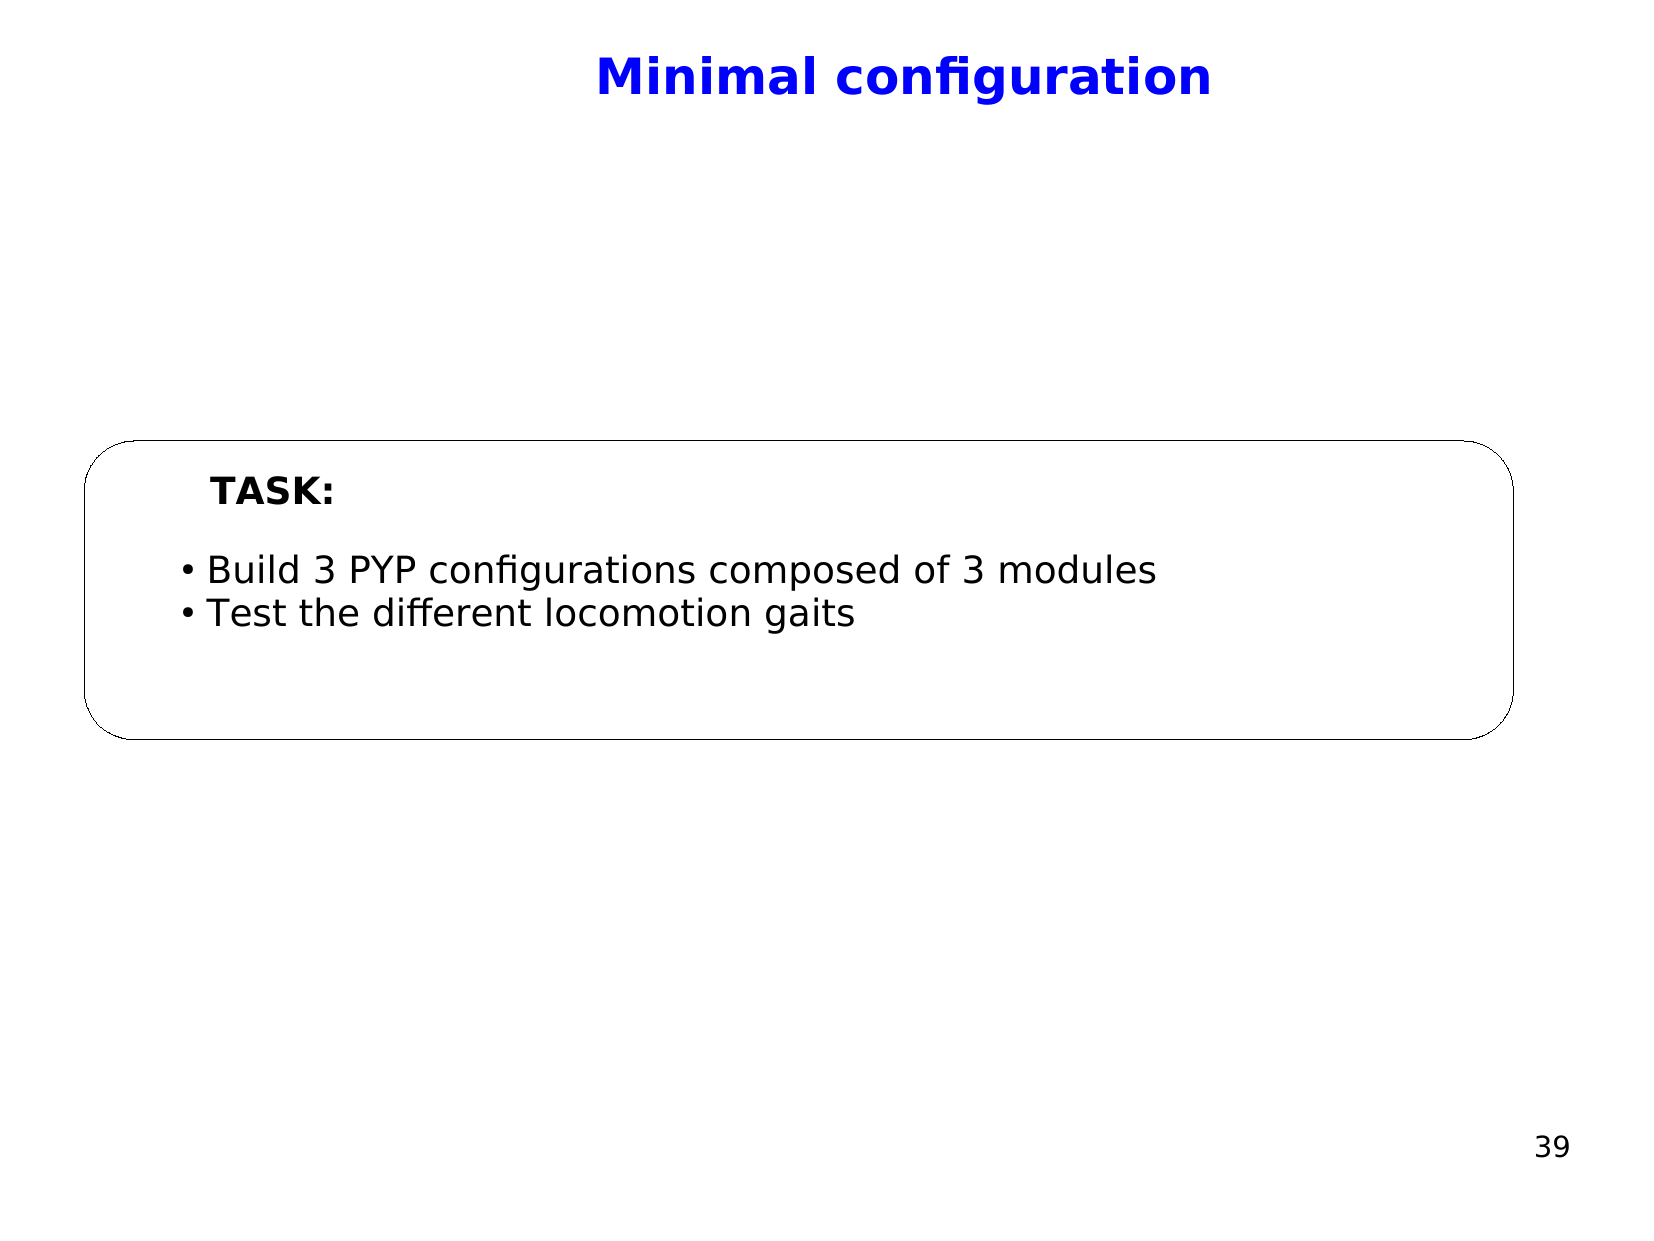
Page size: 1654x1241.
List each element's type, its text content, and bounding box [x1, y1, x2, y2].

text_box Build 3 PYP configurations composed of 3 modules Test the different locomotion gaits [166, 541, 1415, 644]
text_box Minimal configuration [580, 40, 1231, 115]
text_box TASK: [195, 462, 351, 525]
